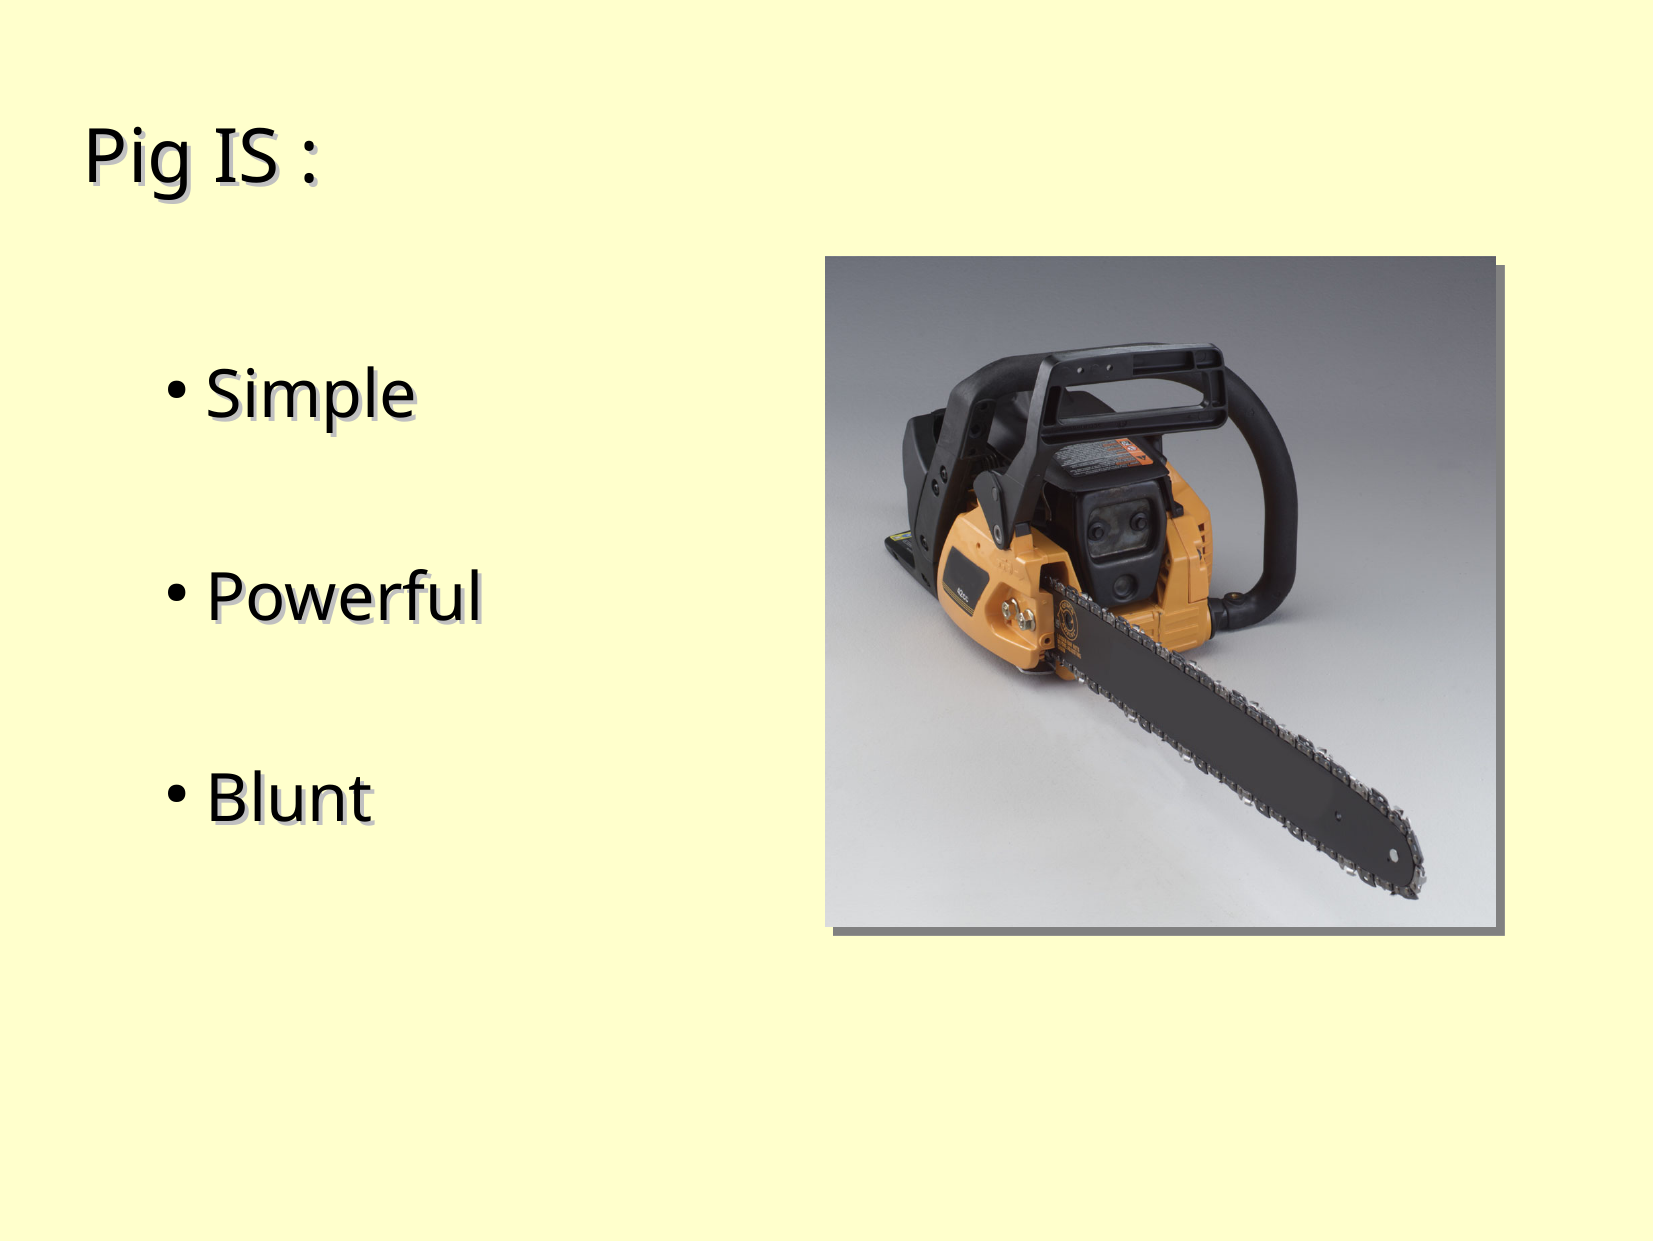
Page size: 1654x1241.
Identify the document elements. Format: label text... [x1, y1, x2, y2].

text_box Blunt [150, 742, 399, 838]
title Pig IS : [82, 56, 1571, 250]
picture [825, 256, 1496, 927]
text_box Powerful [150, 542, 499, 638]
text_box Simple [150, 338, 437, 435]
